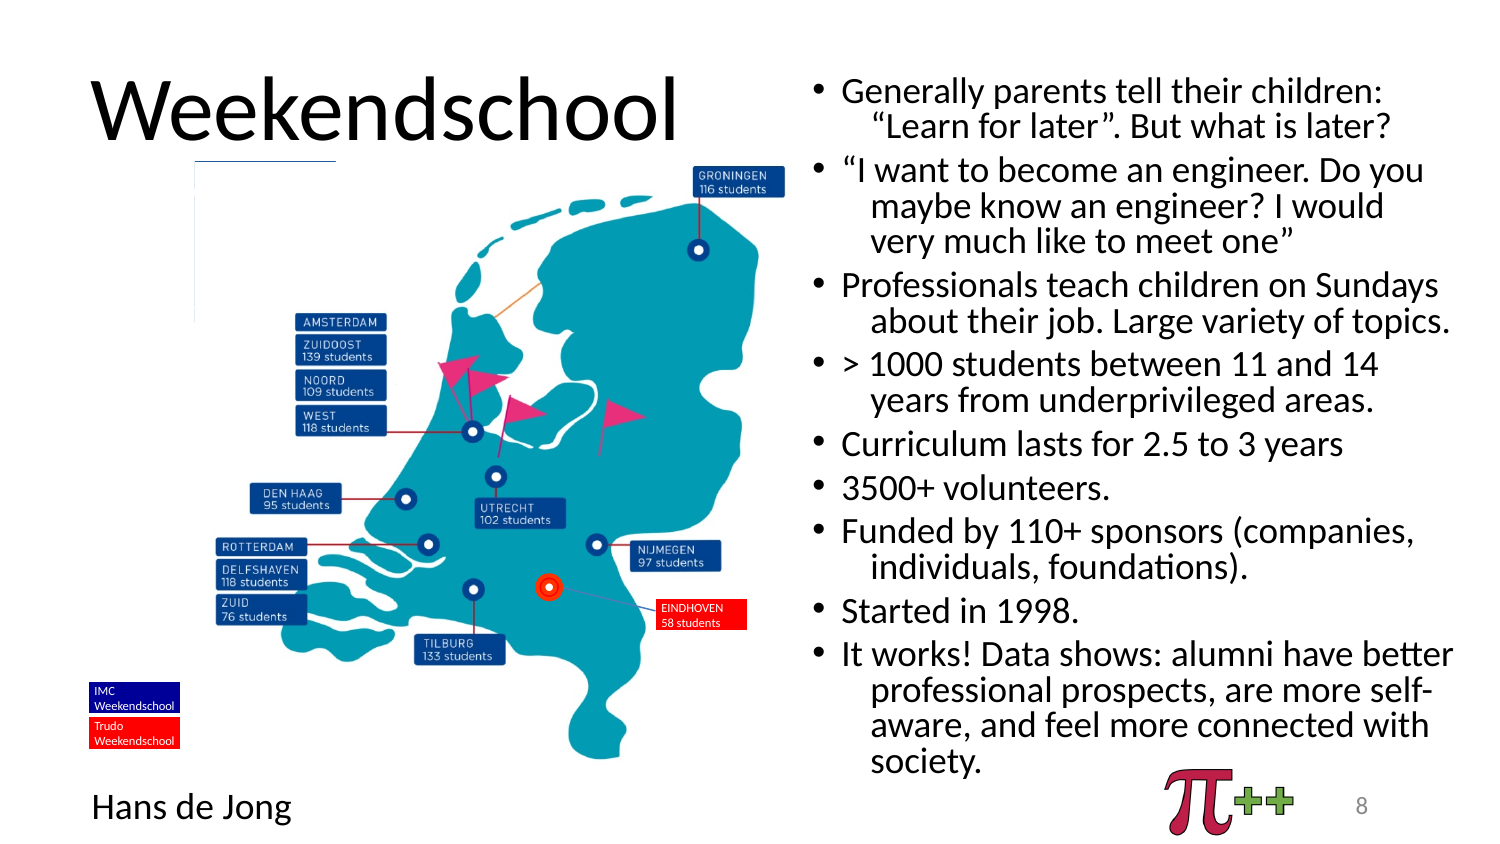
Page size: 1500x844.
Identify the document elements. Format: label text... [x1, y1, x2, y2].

picture [194, 175, 797, 774]
text_box EINDHOVEN 58 students [656, 599, 747, 630]
text_box [194, 161, 443, 411]
text_box Trudo Weekendschool [89, 717, 180, 749]
text_box IMC Weekendschool [89, 682, 180, 713]
title Weekendschool [75, 33, 1426, 175]
list Generally parents tell their children: “Learn for later”. But what is later? “I want to become an engineer. Do you maybe know an engineer? I would very much like to meet one” Professionals teach children on Sundays about their job. Large variety of topics. > 1000 students between 11 and 14 years from underprivileged areas. Curriculum lasts for 2.5 to 3 years 3500+ volunteers. Funded by 110+ sponsors (companies, individuals, foundations). Started in 1998. It works! Data shows: alumni have better professional prospects, are more self-aware, and feel more connected with society. [797, 67, 1471, 824]
text_box [537, 575, 562, 600]
text_box 8 [1340, 782, 1426, 827]
